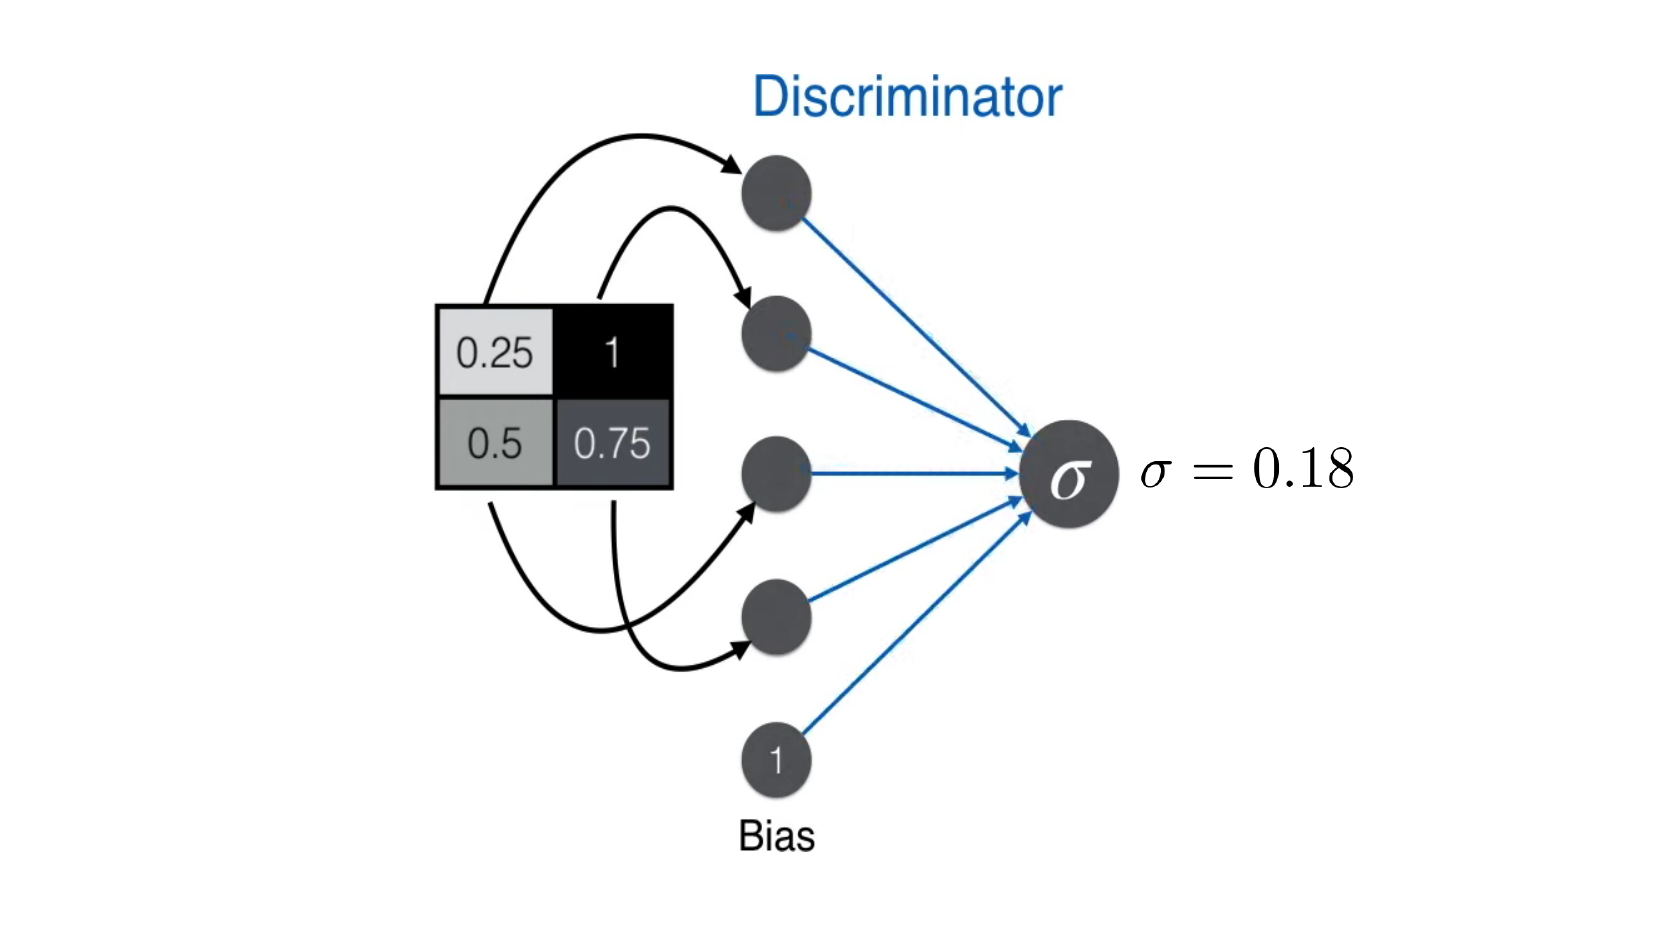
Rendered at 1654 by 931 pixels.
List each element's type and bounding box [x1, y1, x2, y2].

picture [387, 74, 1121, 852]
picture [1141, 447, 1353, 488]
